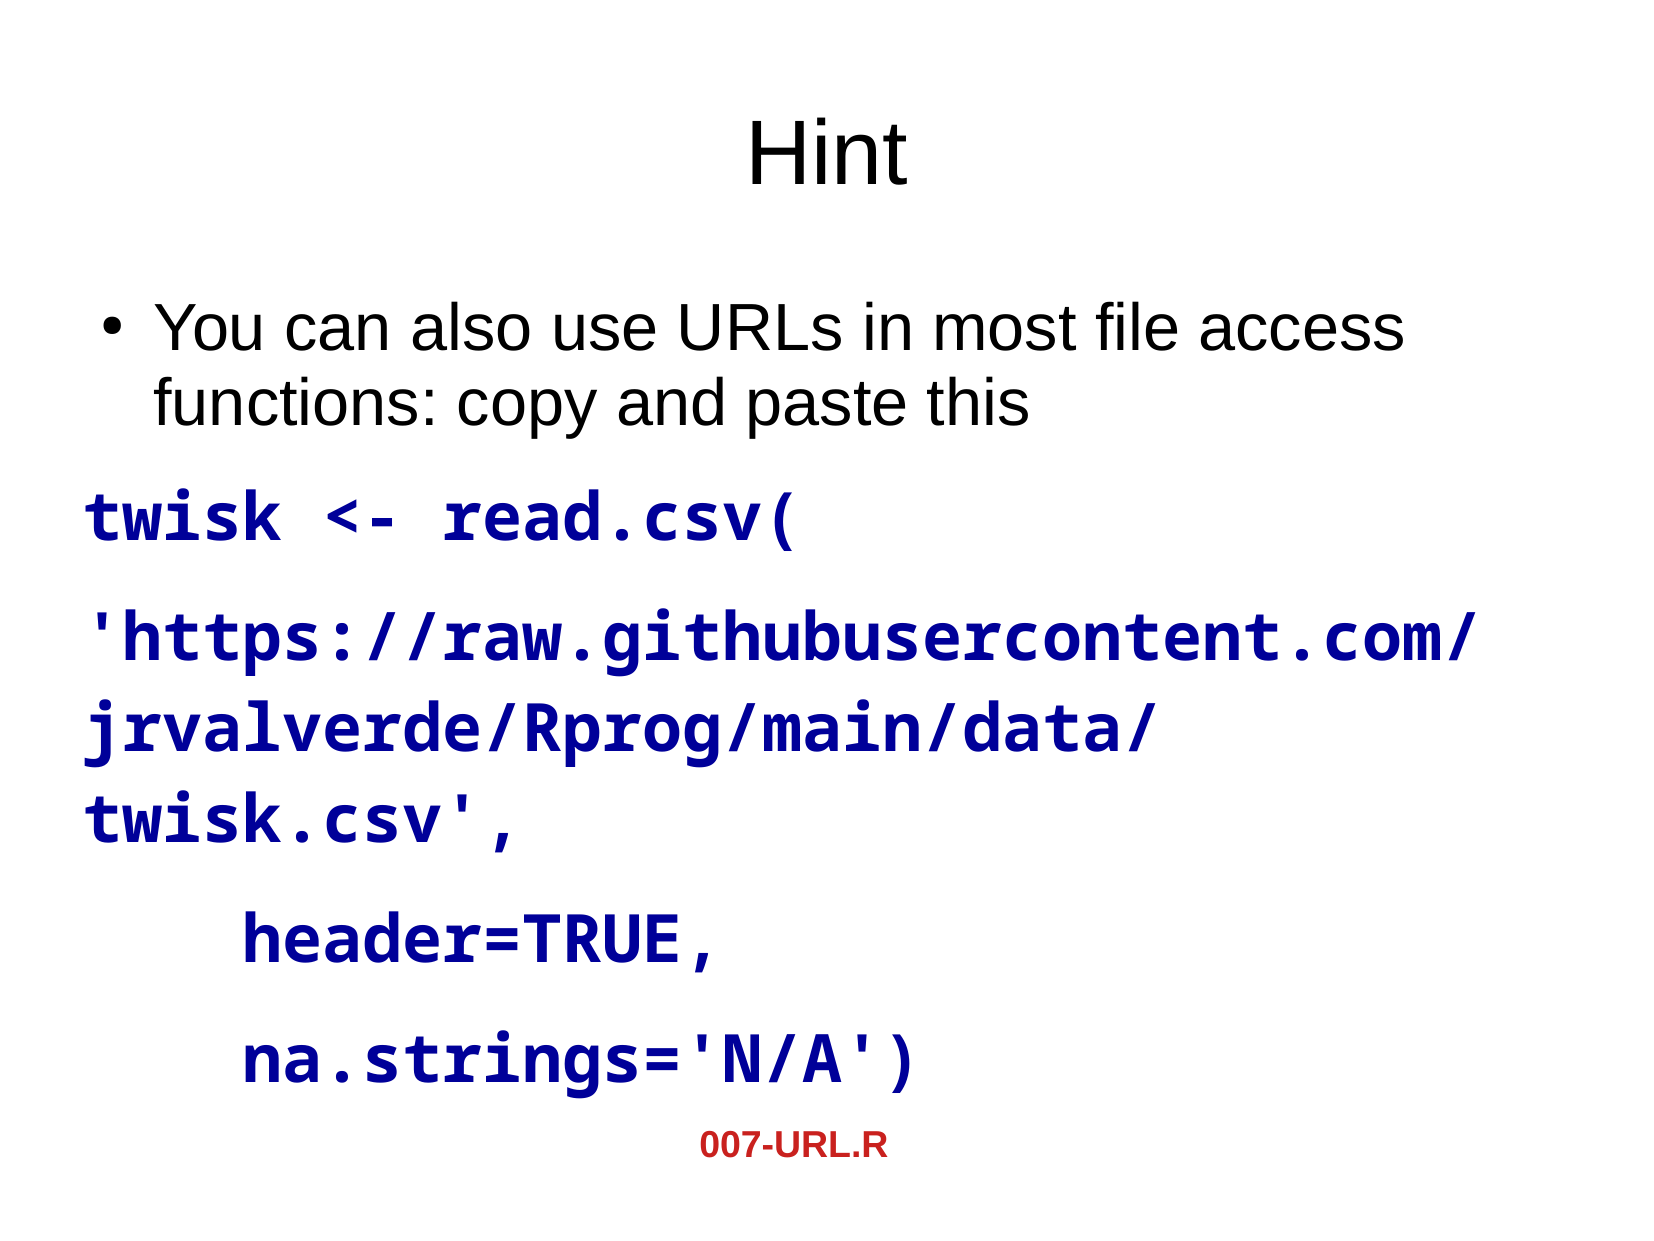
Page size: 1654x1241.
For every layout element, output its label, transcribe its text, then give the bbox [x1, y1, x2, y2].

title Hint [82, 49, 1571, 257]
list You can also use URLs in most file access functions: copy and paste this twisk <- read.csv( 'https://raw.githubusercontent.com/jrvalverde/Rprog/main/data/twisk.csv', header=TRUE, na.strings='N/A') [82, 290, 1571, 1170]
text_box 007-URL.R [401, 1116, 1187, 1173]
